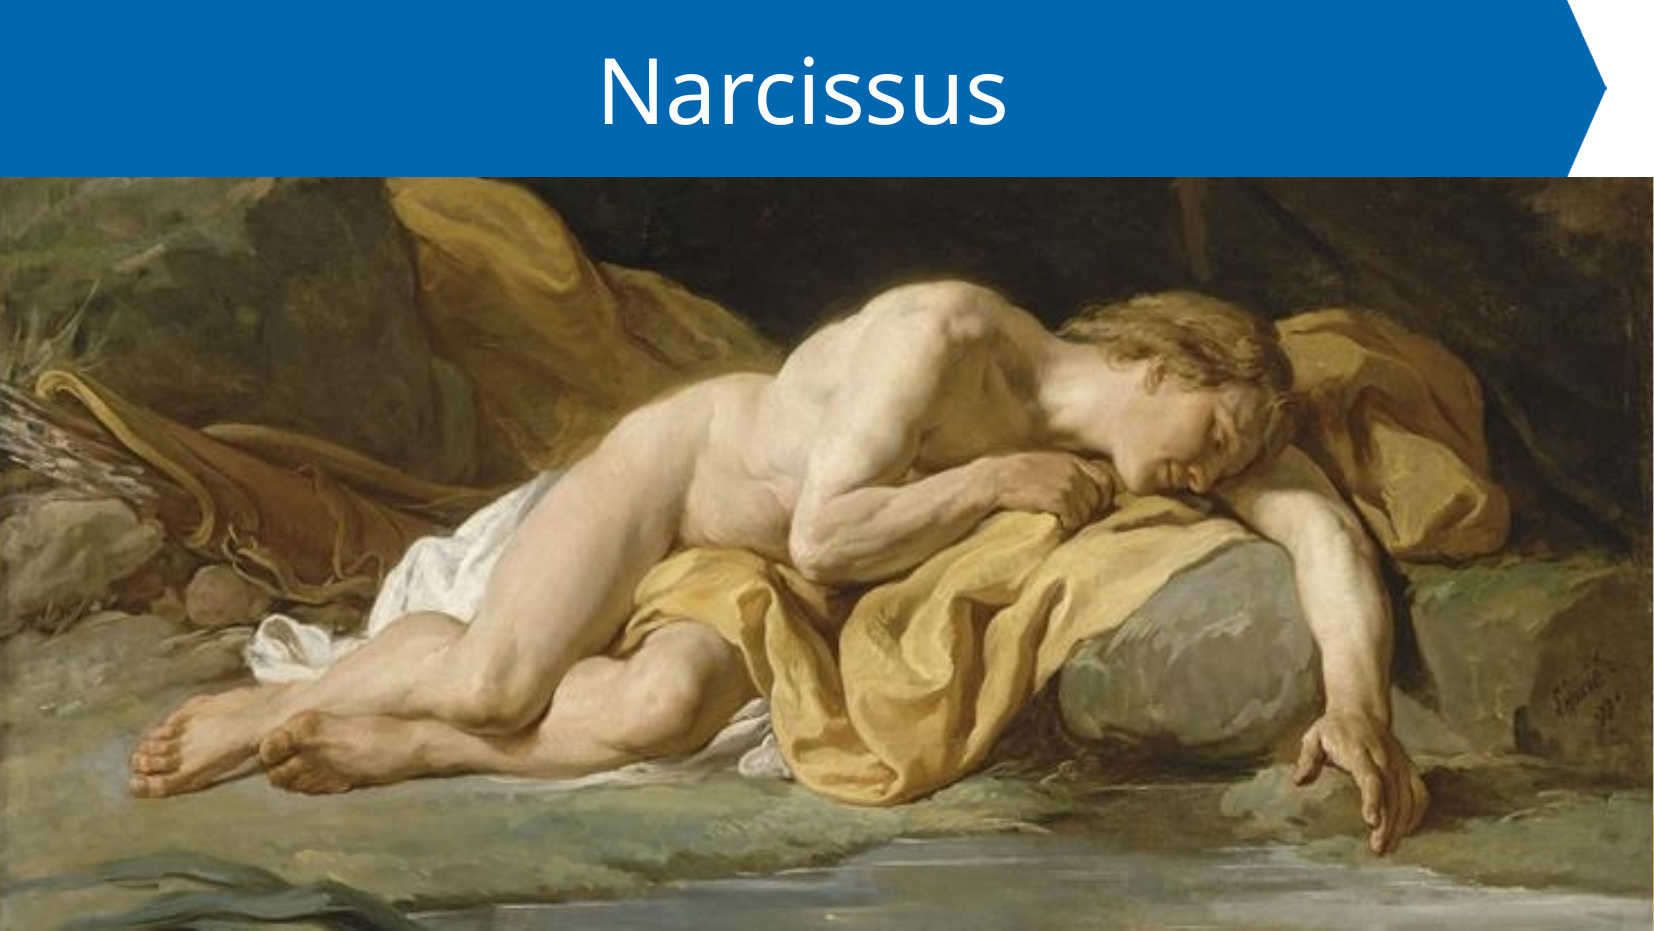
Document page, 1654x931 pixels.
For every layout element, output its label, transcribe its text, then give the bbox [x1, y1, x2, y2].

picture [0, 0, 1654, 931]
title Narcissus [59, 23, 1548, 154]
